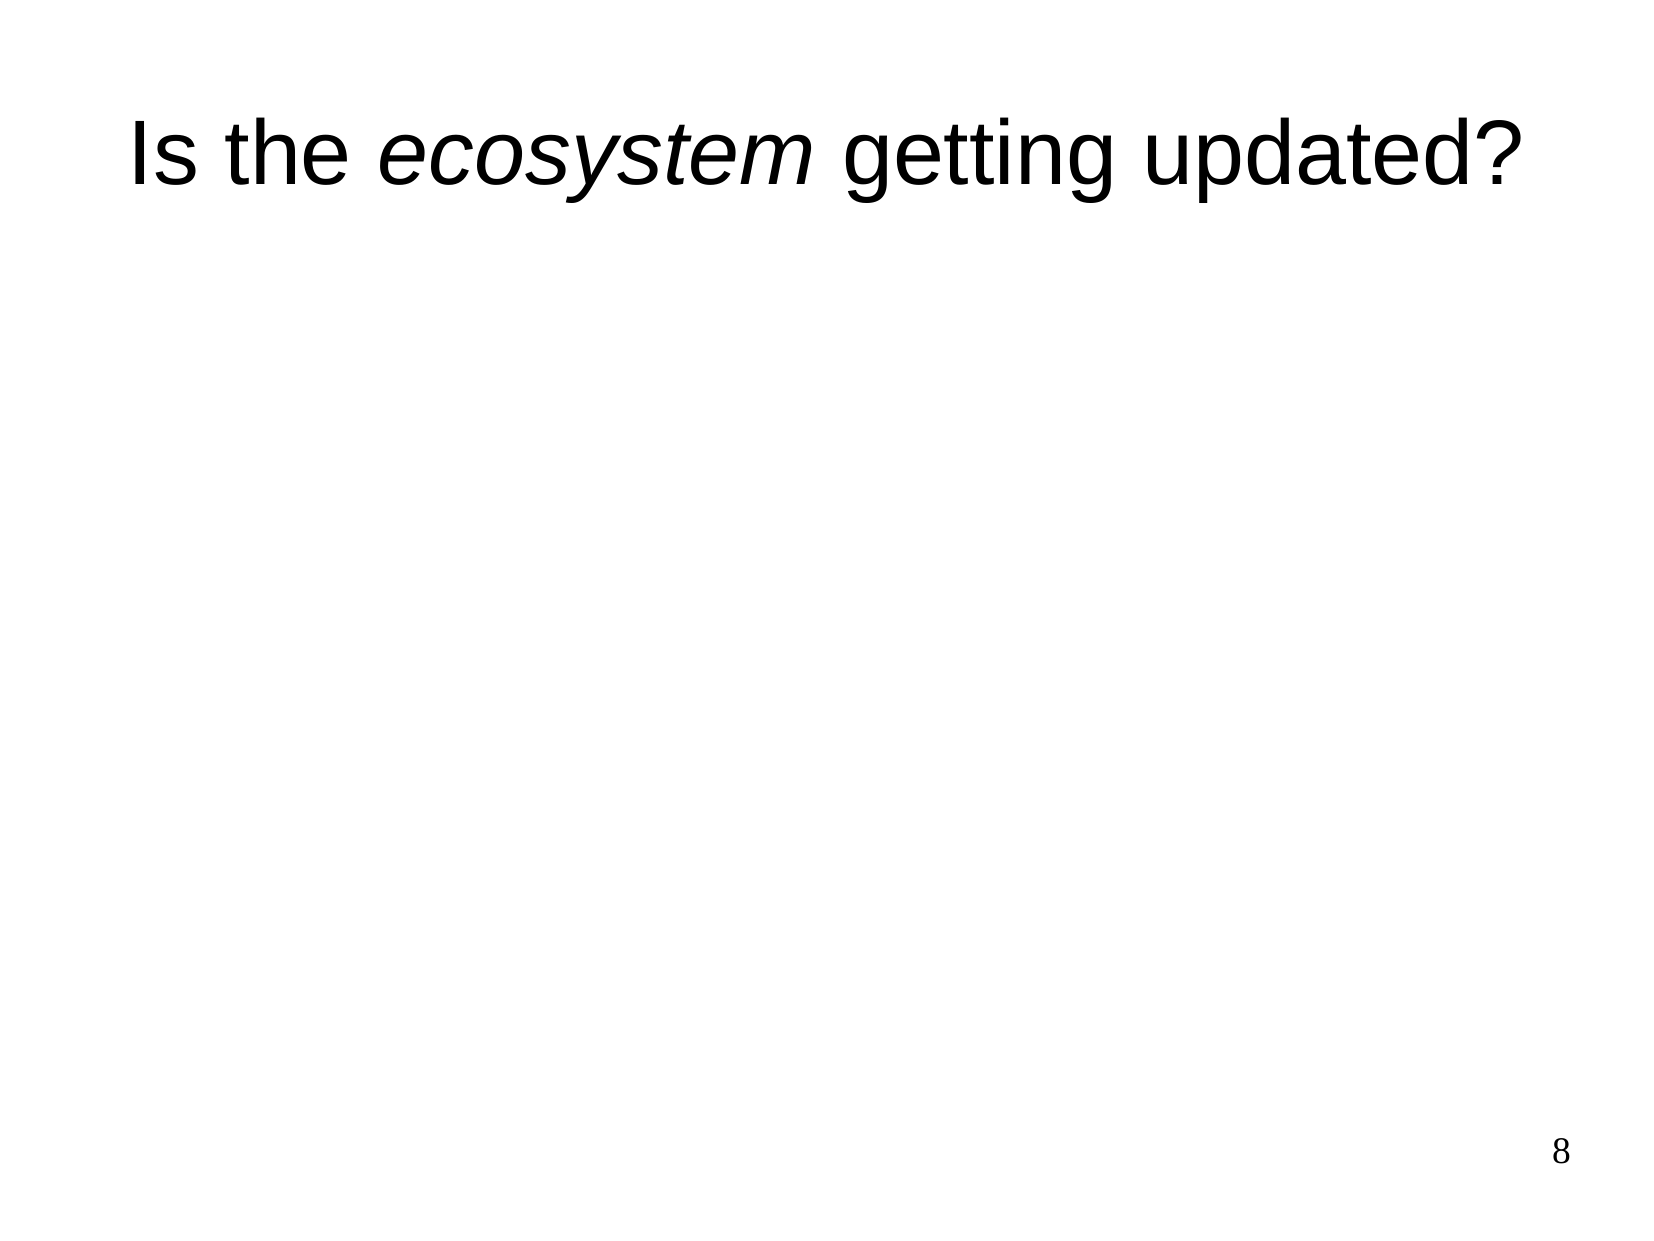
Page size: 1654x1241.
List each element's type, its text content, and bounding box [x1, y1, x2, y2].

title Is the ecosystem getting updated? [82, 49, 1571, 257]
